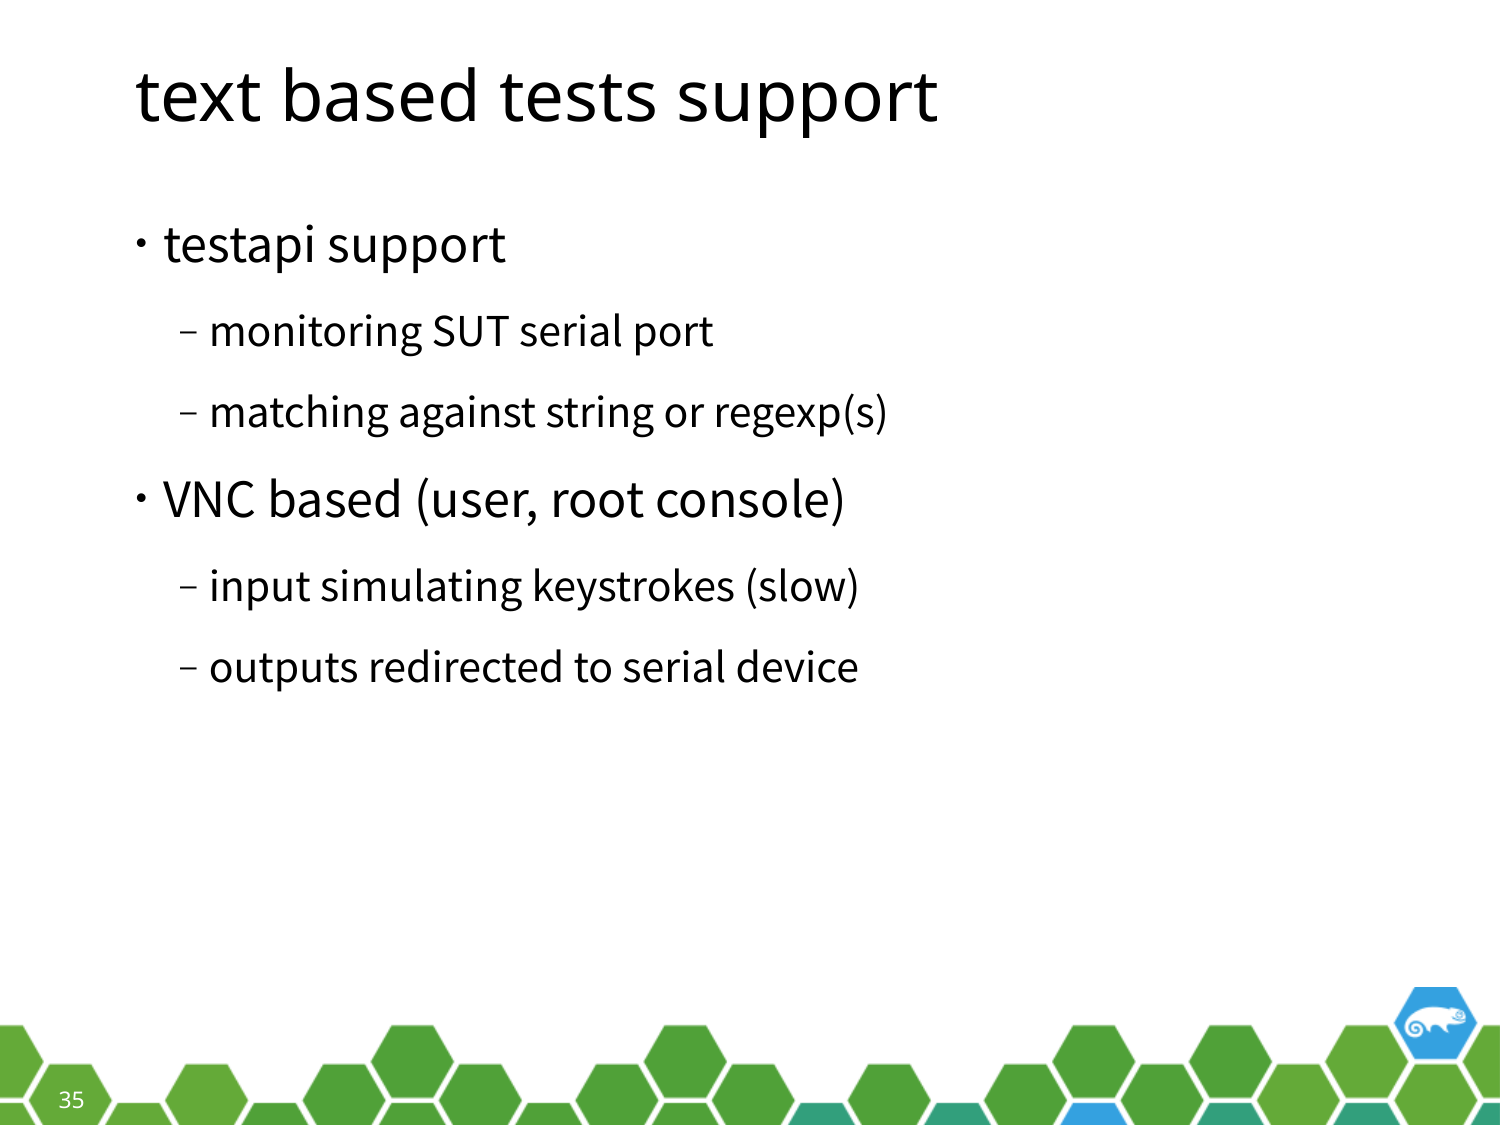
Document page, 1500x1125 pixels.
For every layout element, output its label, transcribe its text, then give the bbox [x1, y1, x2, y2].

list testapi support monitoring SUT serial port matching against string or regexp(s) VNC based (user, root console) input simulating keystrokes (slow) outputs redirected to serial device [135, 208, 1372, 862]
picture [0, 987, 1500, 1125]
title text based tests support [135, 12, 1372, 175]
